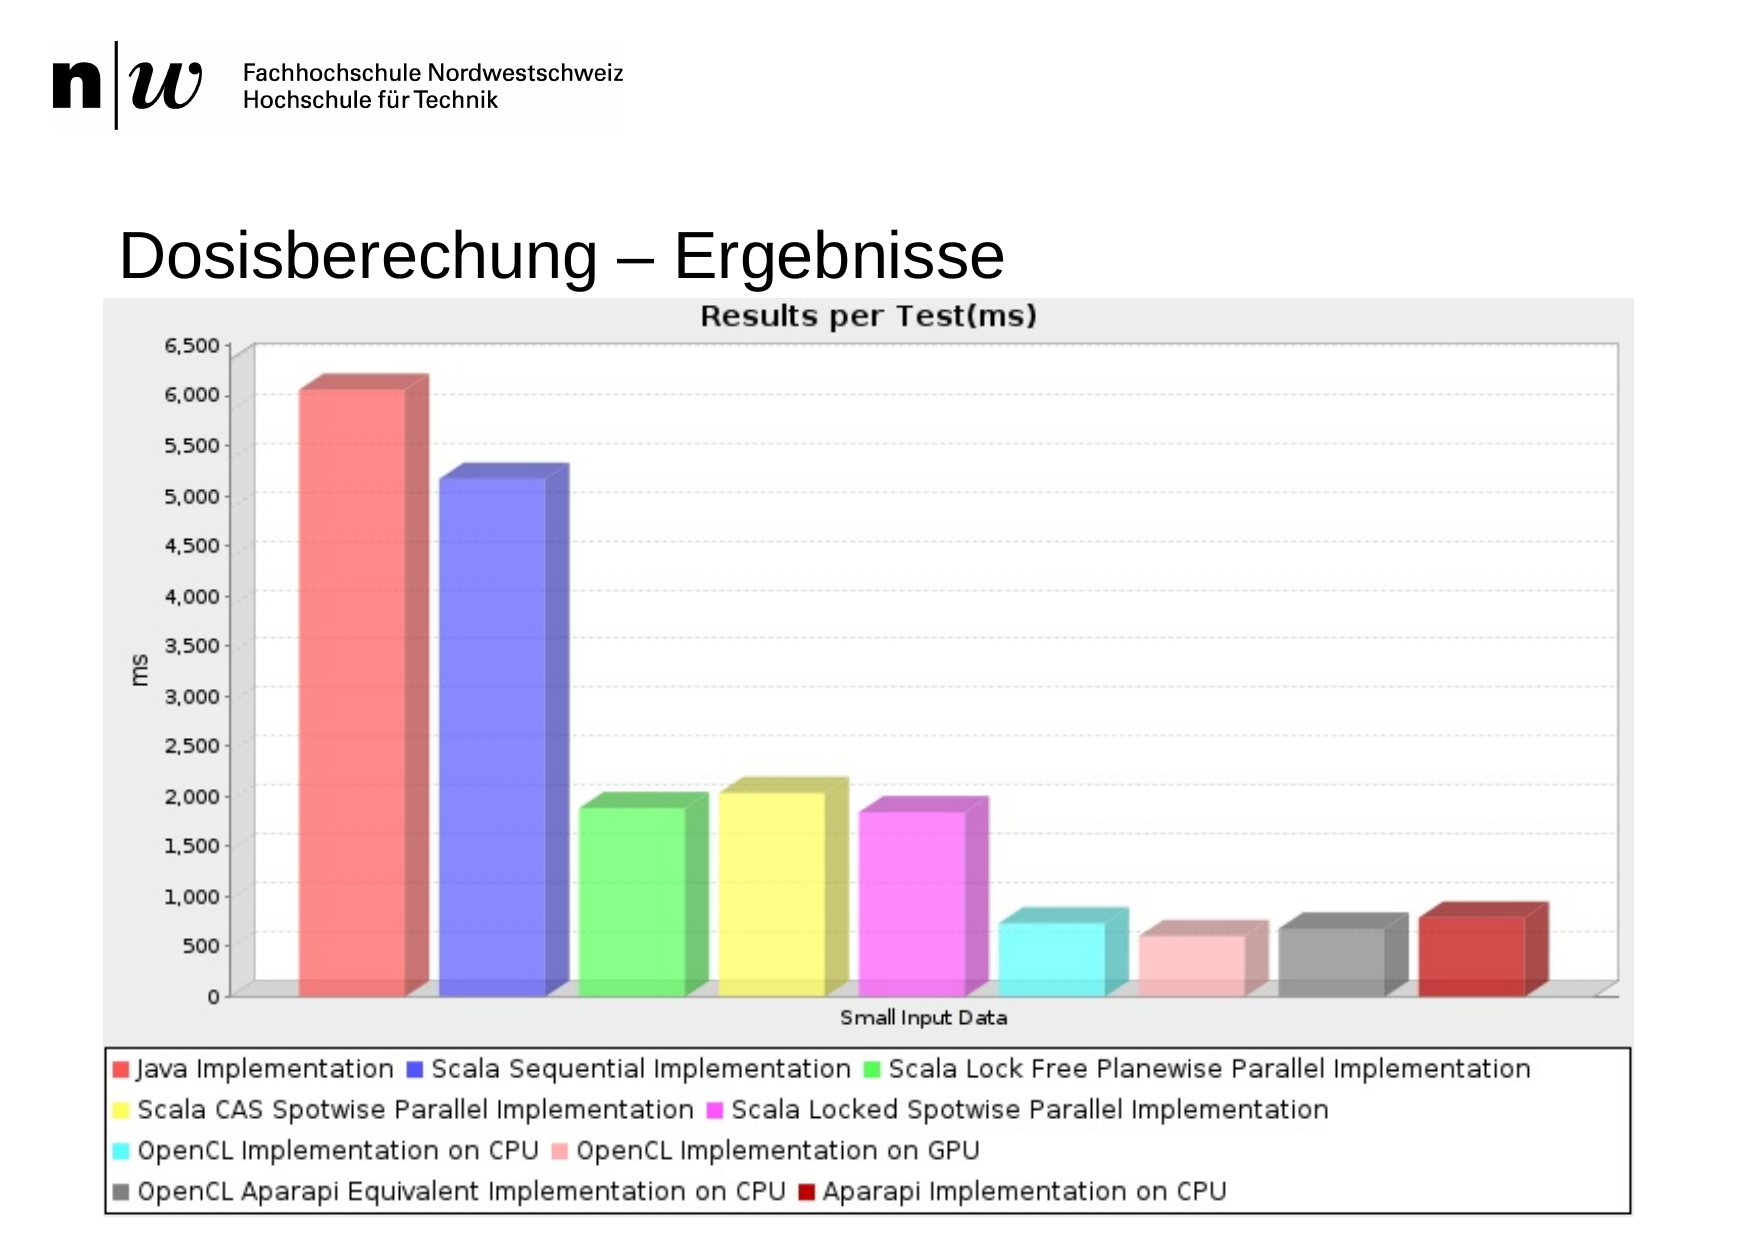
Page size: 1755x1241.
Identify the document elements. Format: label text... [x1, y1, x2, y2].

picture [103, 298, 1634, 1217]
text_box Dosisberechung – Ergebnisse [118, 212, 1606, 296]
picture [53, 41, 623, 130]
